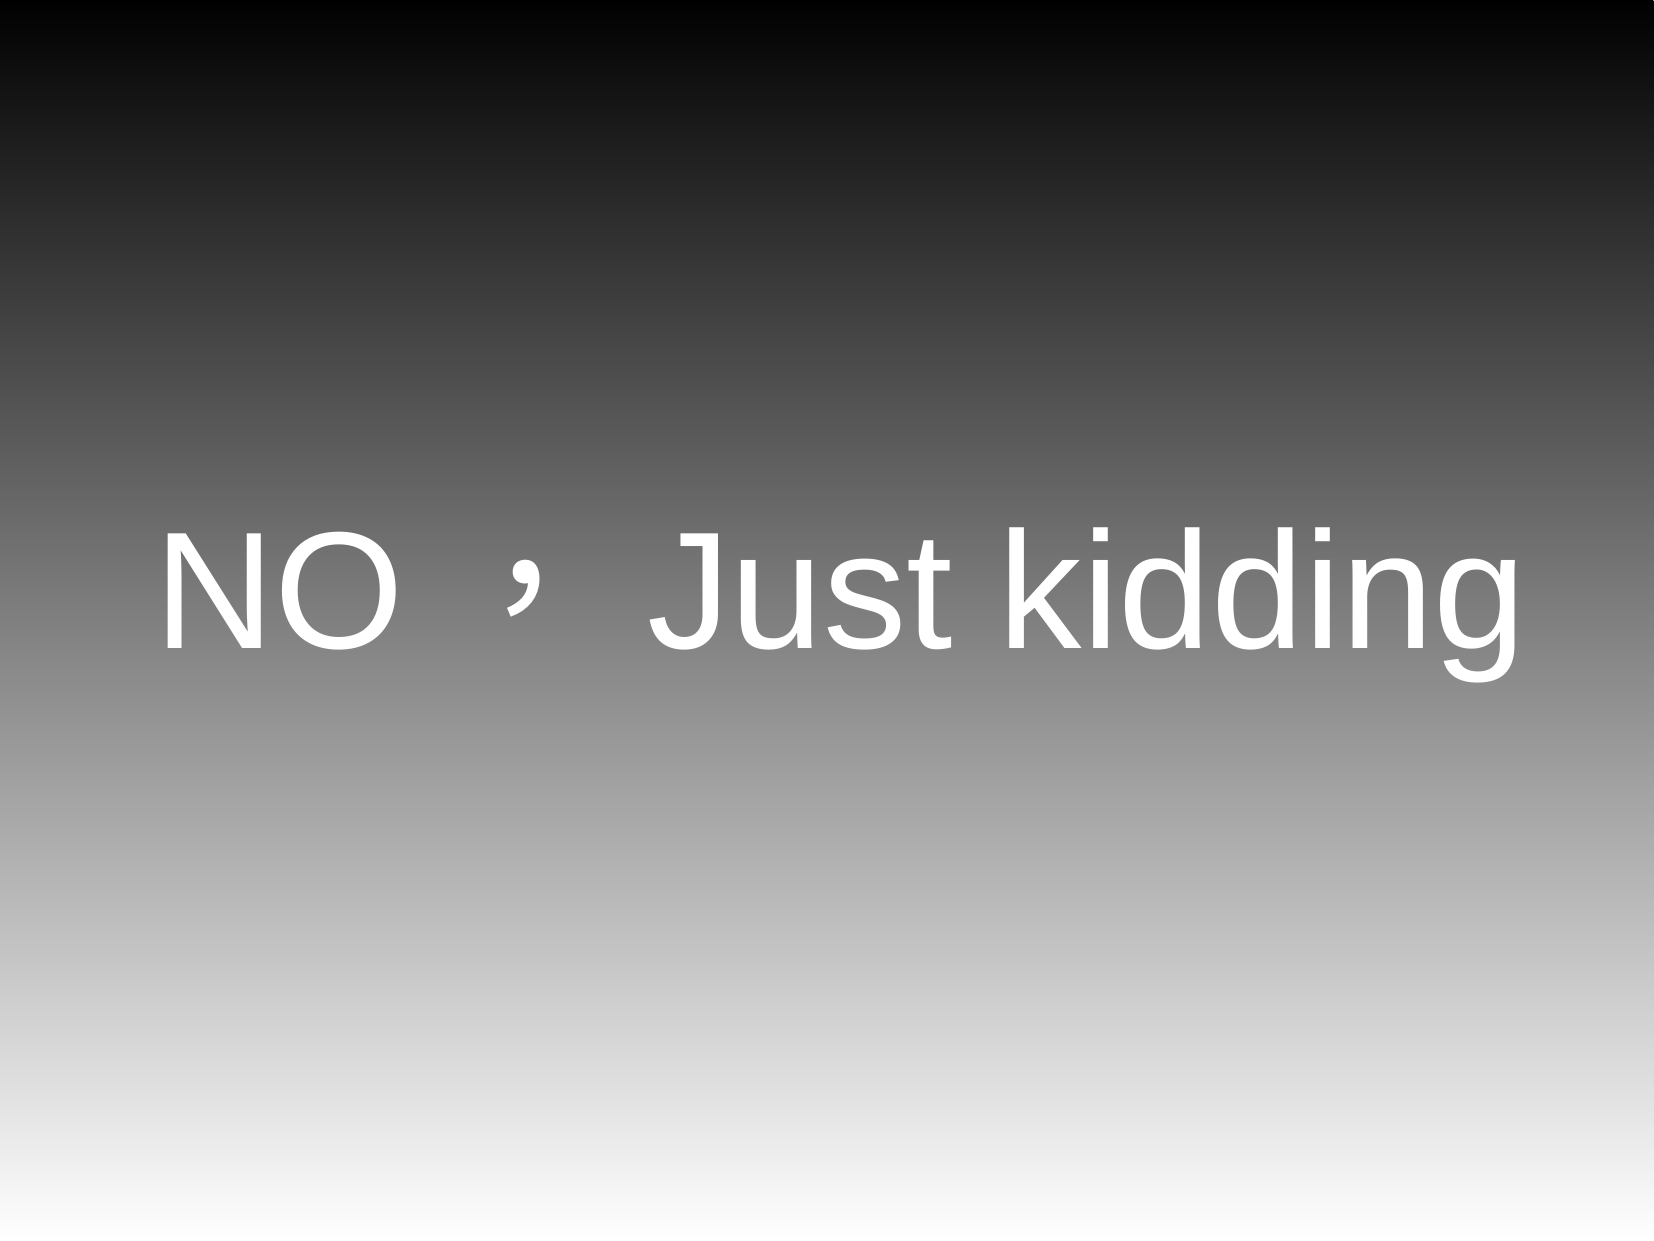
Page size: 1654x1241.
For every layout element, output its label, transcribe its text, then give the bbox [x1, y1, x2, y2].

title NO，Just kidding [96, 493, 1586, 688]
